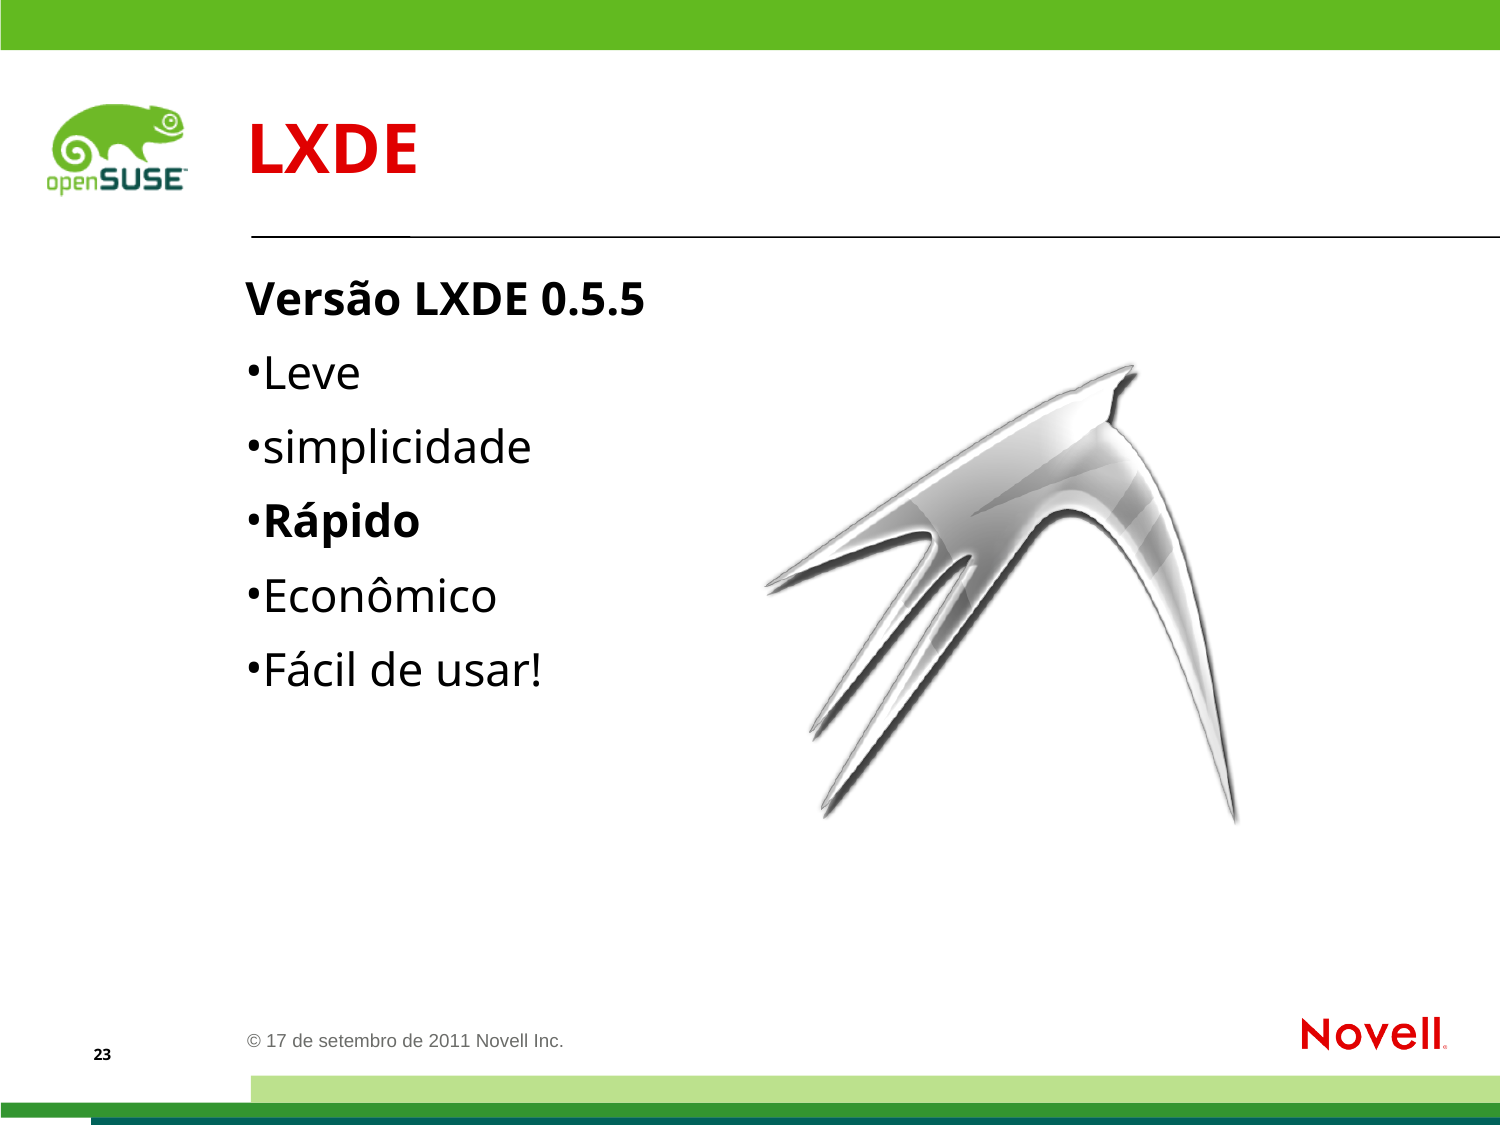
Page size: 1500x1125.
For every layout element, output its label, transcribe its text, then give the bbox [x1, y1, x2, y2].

list Versão LXDE 0.5.5 Leve simplicidade Rápido Econômico Fácil de usar! [245, 267, 1458, 1010]
picture [47, 104, 188, 197]
picture [760, 360, 1241, 827]
picture [1295, 1011, 1453, 1056]
title LXDE [246, 68, 1409, 231]
